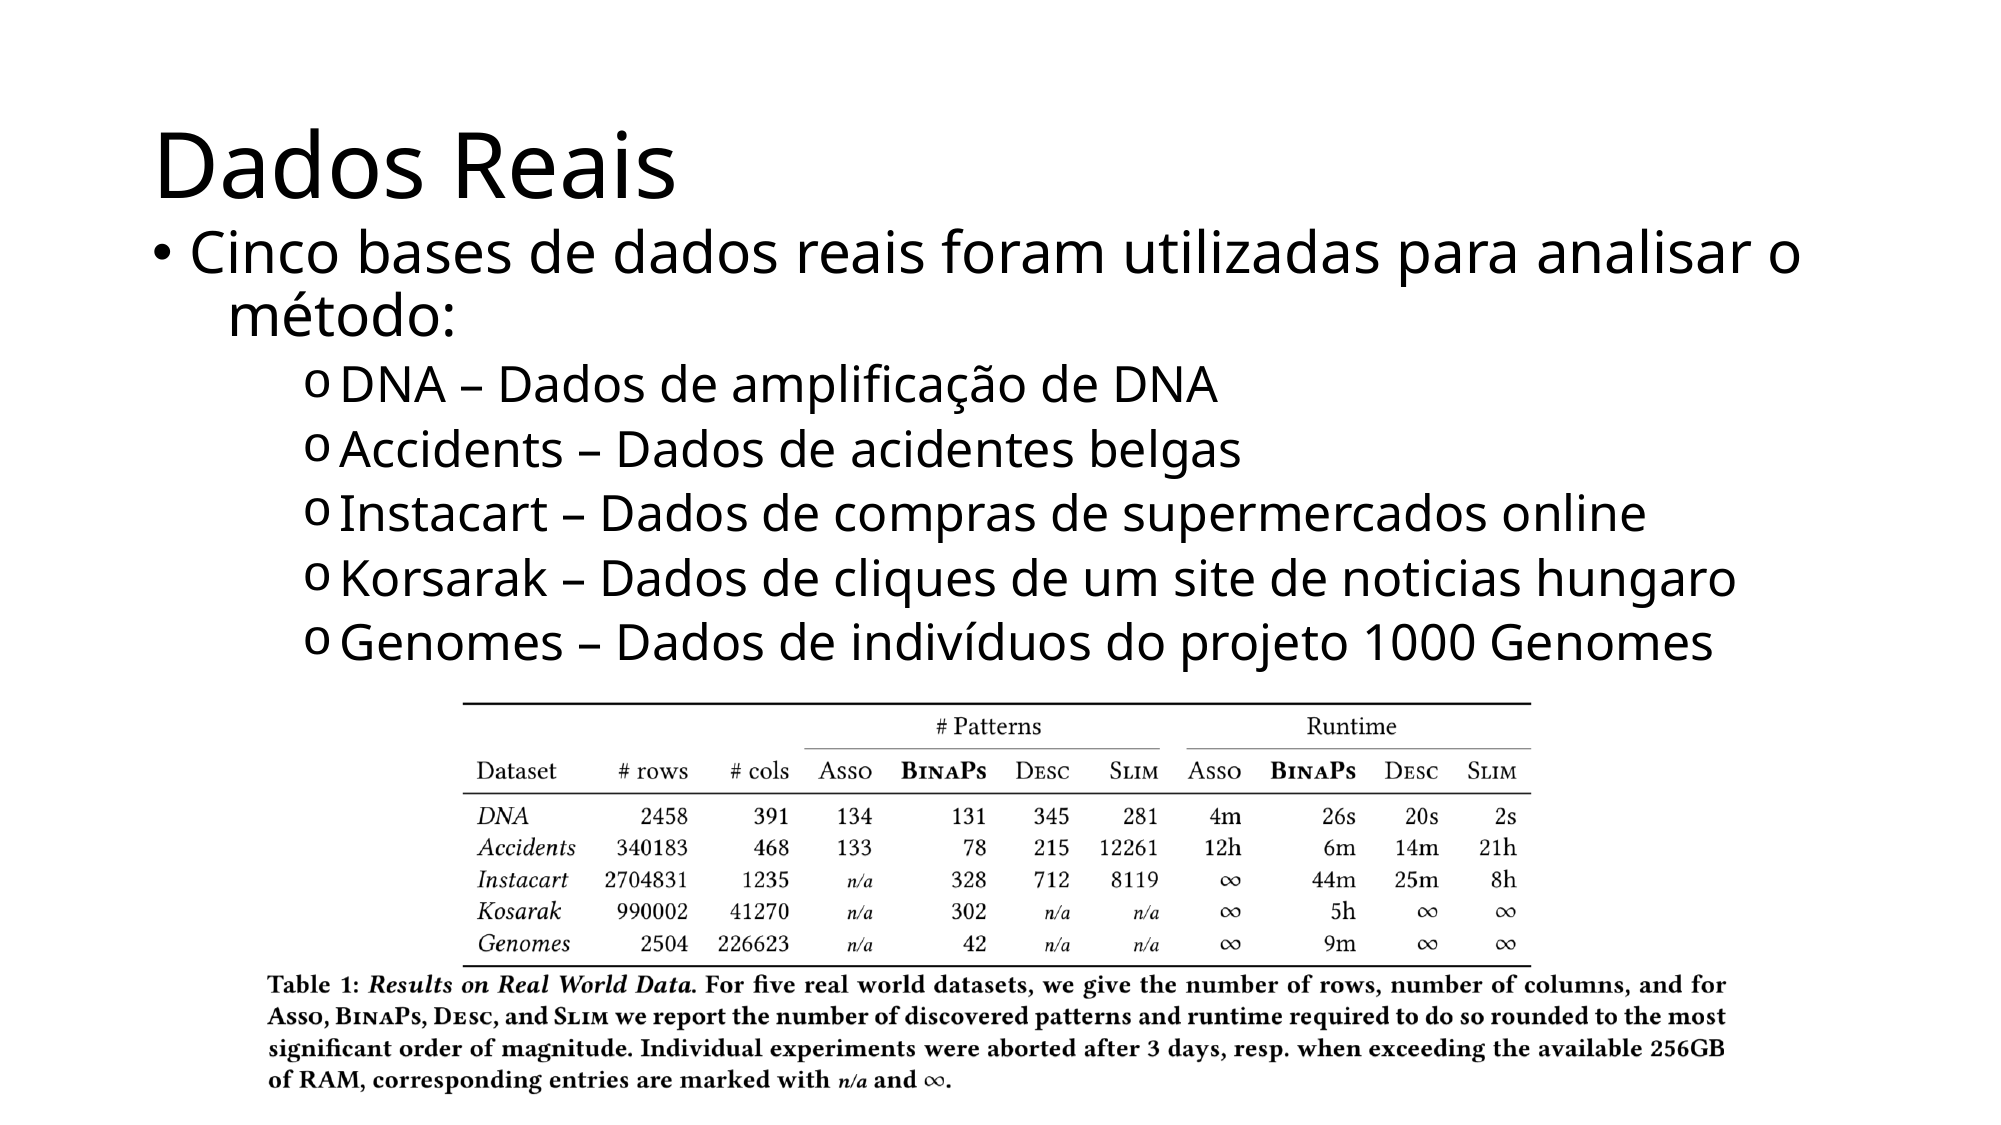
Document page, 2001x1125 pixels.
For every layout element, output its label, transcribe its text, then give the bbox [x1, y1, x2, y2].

list Cinco bases de dados reais foram utilizadas para analisar o método: DNA – Dados de amplificação de DNA Accidents – Dados de acidentes belgas Instacart – Dados de compras de supermercados online Korsarak – Dados de cliques de um site de noticias hungaro Genomes – Dados de indivíduos do projeto 1000 Genomes [137, 216, 1863, 930]
picture [251, 686, 1749, 1101]
title Dados Reais [137, 59, 1863, 216]
